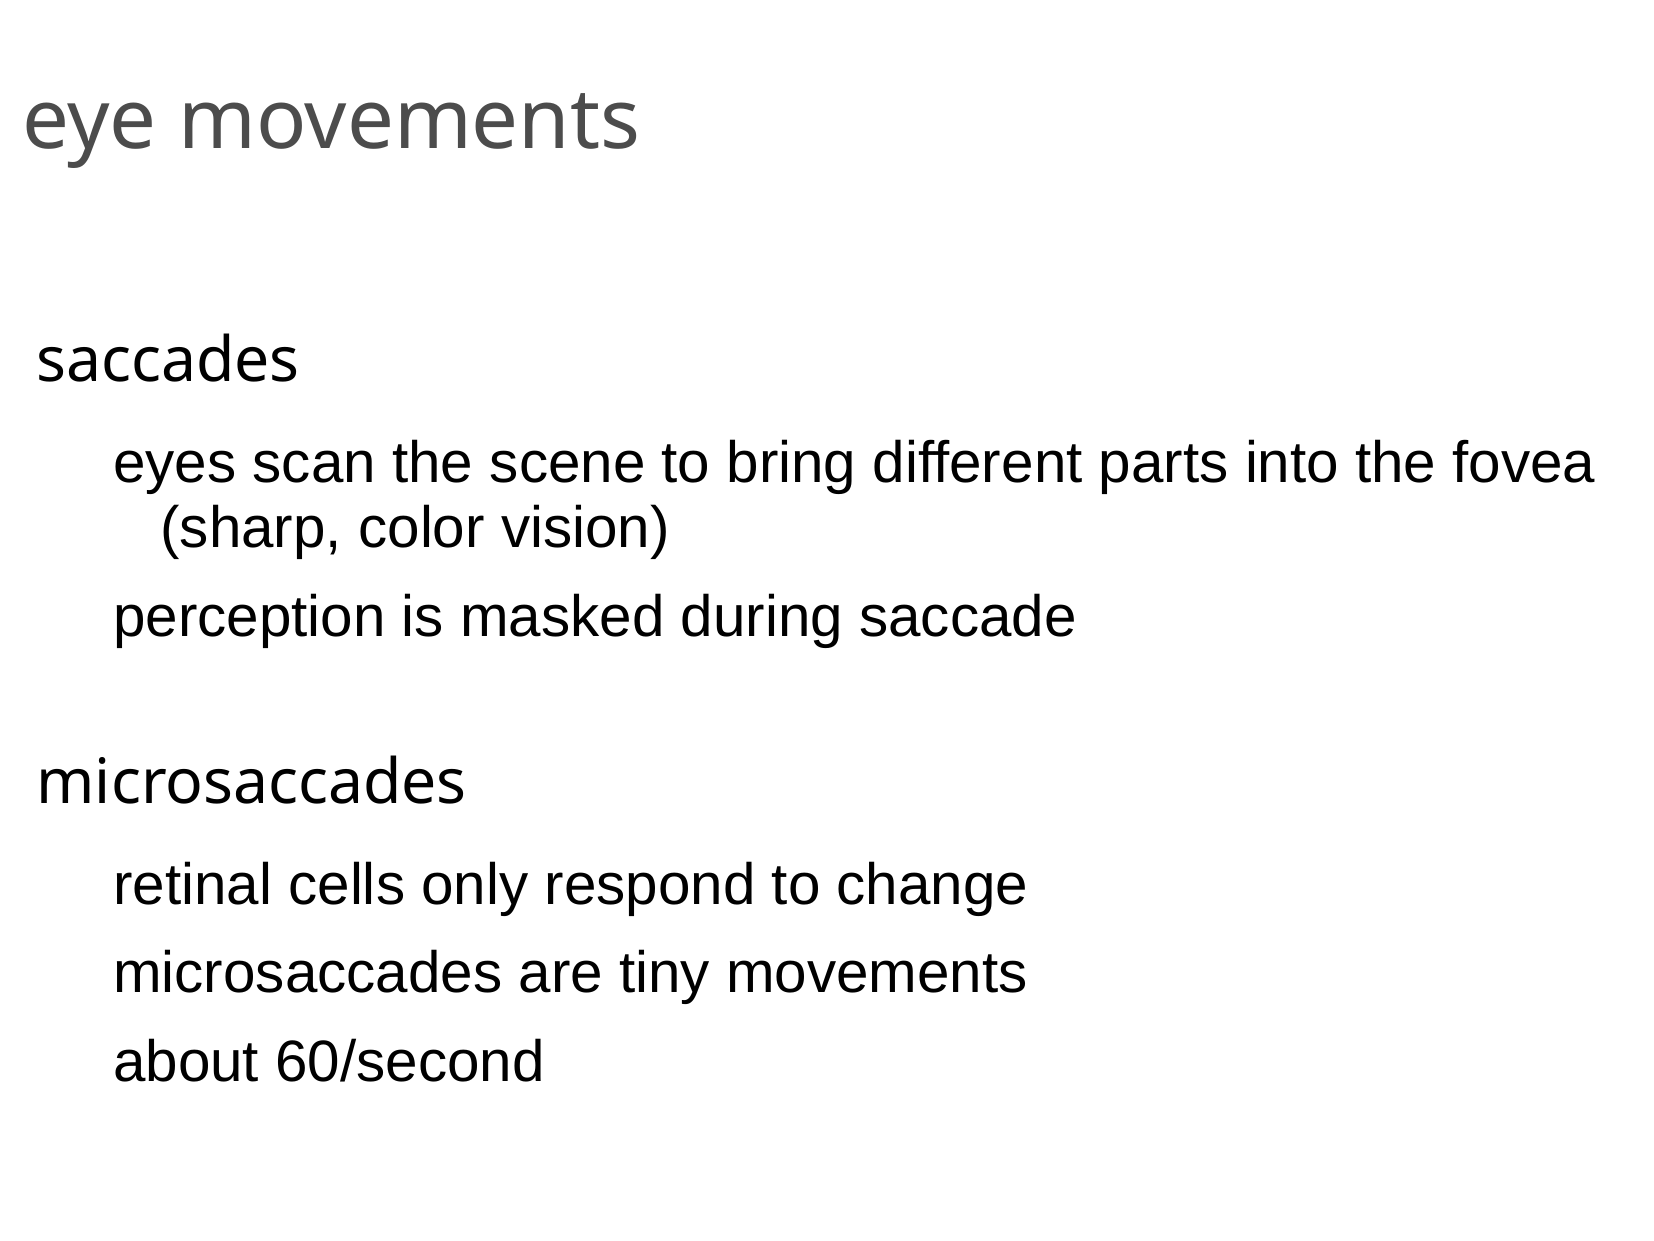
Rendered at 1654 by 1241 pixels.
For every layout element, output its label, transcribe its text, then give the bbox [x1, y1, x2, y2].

list saccades eyes scan the scene to bring different parts into the fovea (sharp, color vision) perception is masked during saccade microsaccades retinal cells only respond to change microsaccades are tiny movements about 60/second [18, 168, 1654, 1241]
title eye movements [22, 19, 1654, 168]
